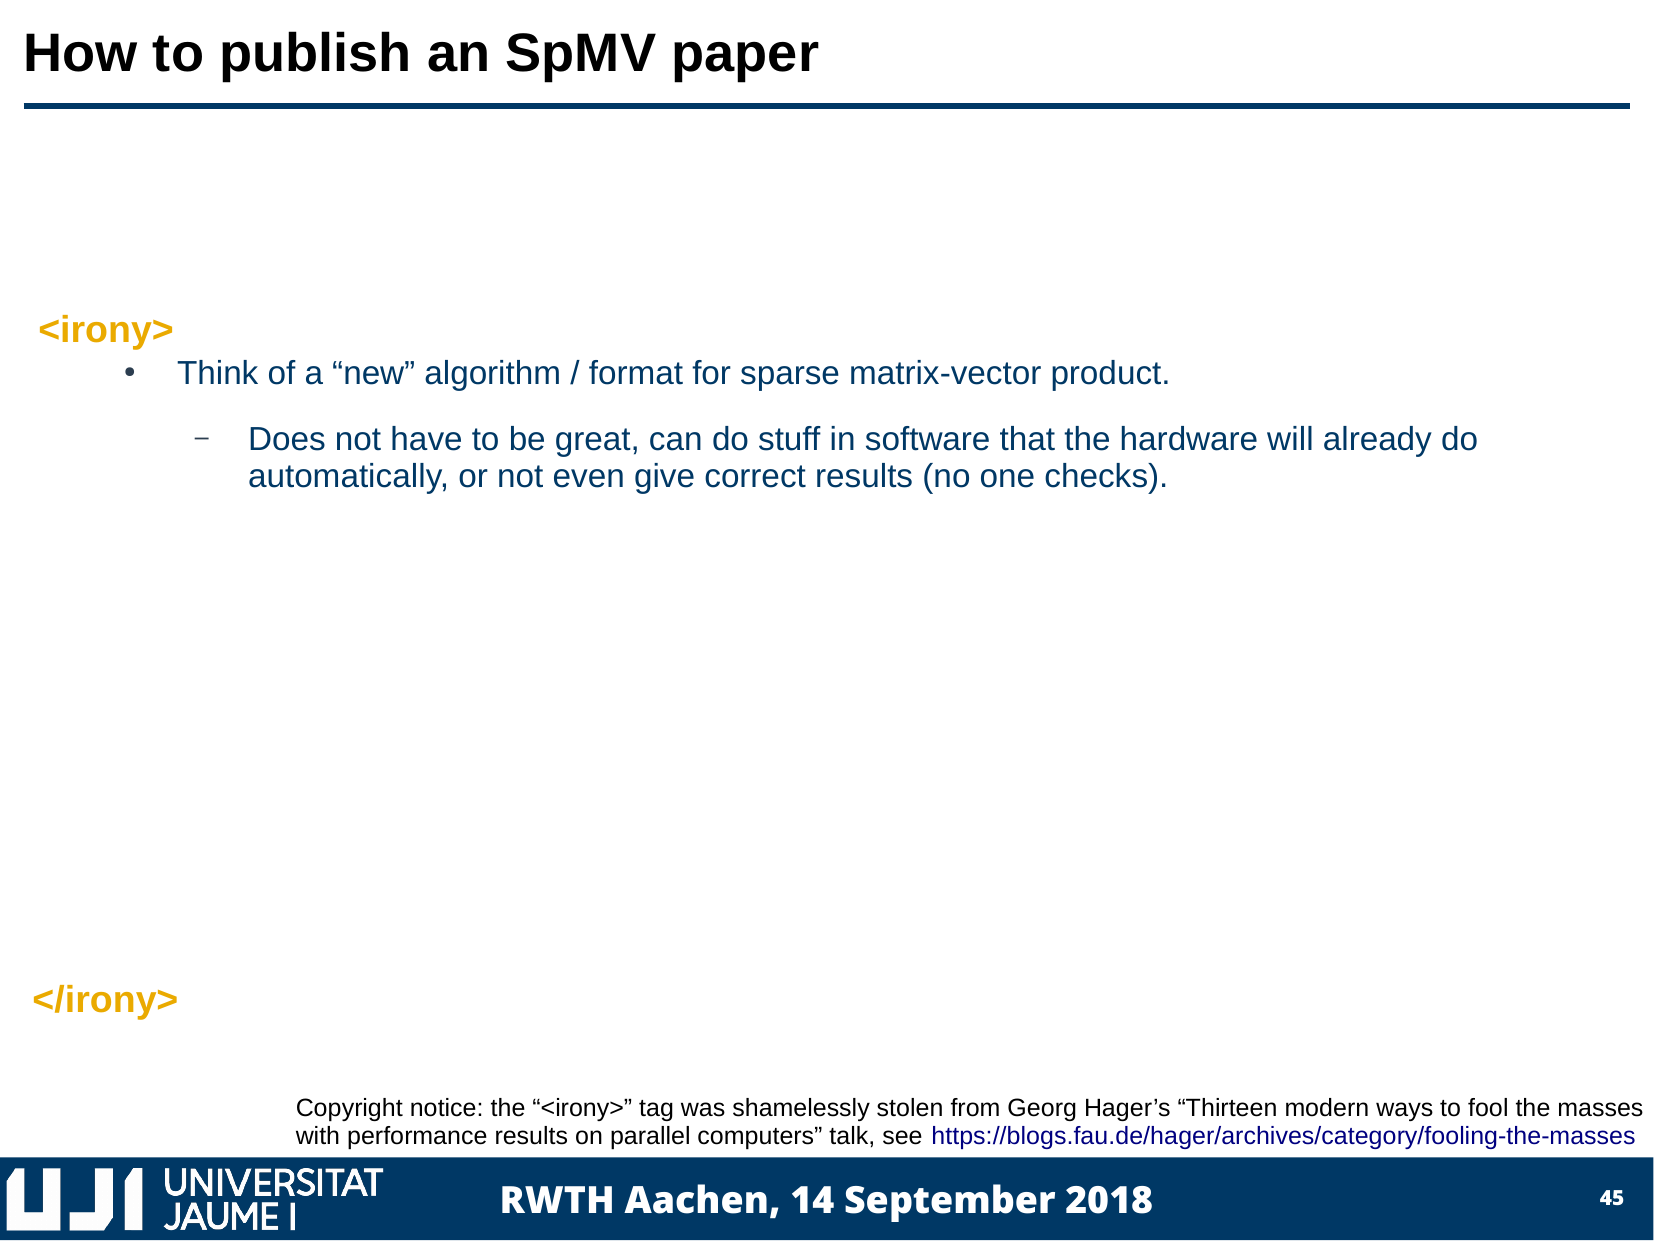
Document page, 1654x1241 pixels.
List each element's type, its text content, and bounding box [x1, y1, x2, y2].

text_box Copyright notice: the “<irony>” tag was shamelessly stolen from Georg Hager’s “Thirteen modern ways to fool the masses with performance results on parallel computers” talk, see https://blogs.fau.de/hager/archives/category/fooling-the-masses [281, 1086, 1654, 1158]
text_box <irony> [23, 301, 190, 358]
list Think of a “new” algorithm / format for sparse matrix-vector product. Does not have to be great, can do stuff in software that the hardware will already do automatically, or not even give correct results (no one checks). [106, 354, 1630, 975]
text_box </irony> [17, 970, 194, 1028]
picture [0, 1158, 390, 1241]
title How to publish an SpMV paper [23, 0, 1630, 107]
